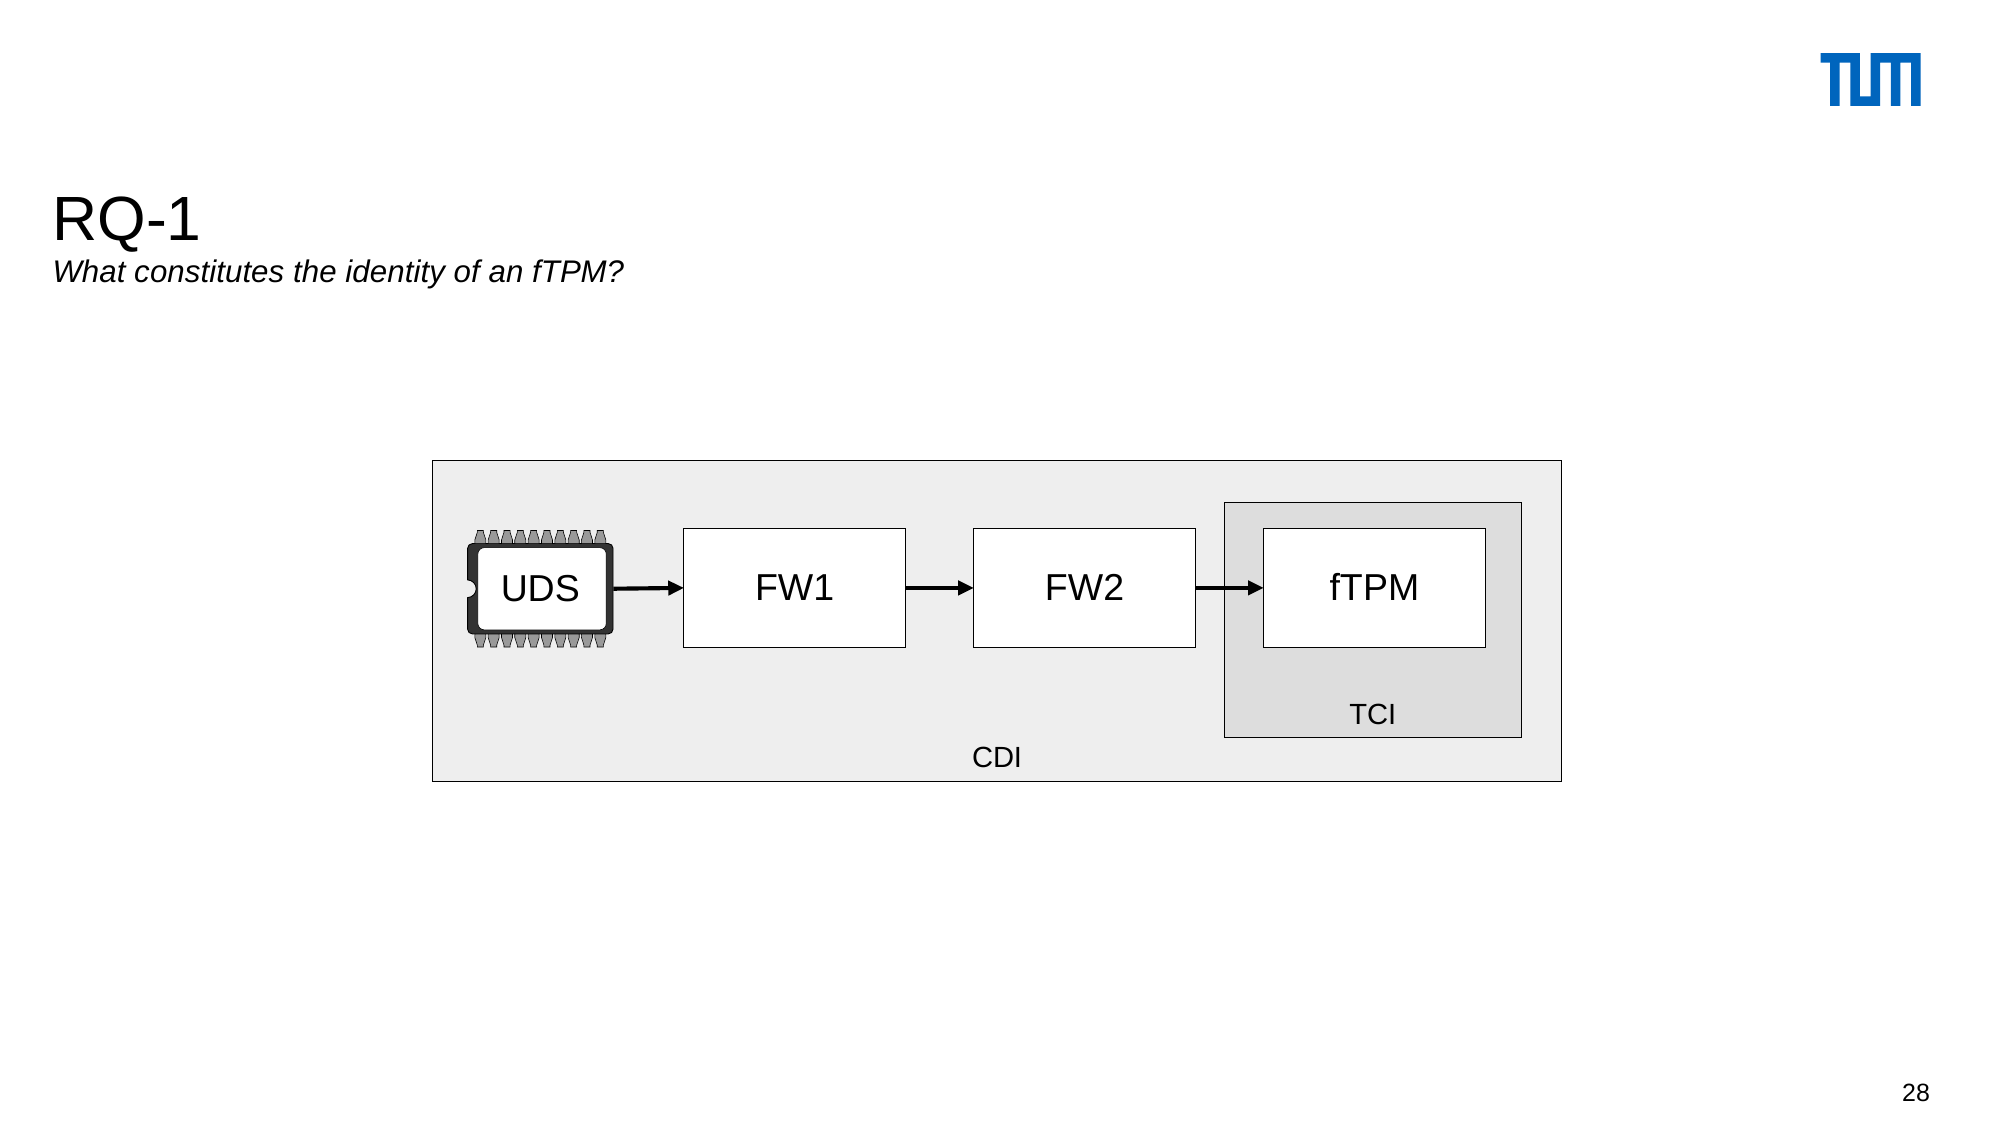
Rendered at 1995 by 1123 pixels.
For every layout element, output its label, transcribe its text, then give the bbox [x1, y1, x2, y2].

text_box FW2 [973, 528, 1196, 648]
text_box TCI [1224, 502, 1522, 738]
title RQ-1 What constitutes the identity of an fTPM? [52, 166, 1453, 307]
text_box fTPM [1263, 528, 1486, 648]
text_box CDI [432, 460, 1562, 782]
picture [467, 530, 614, 648]
text_box FW1 [683, 528, 906, 648]
